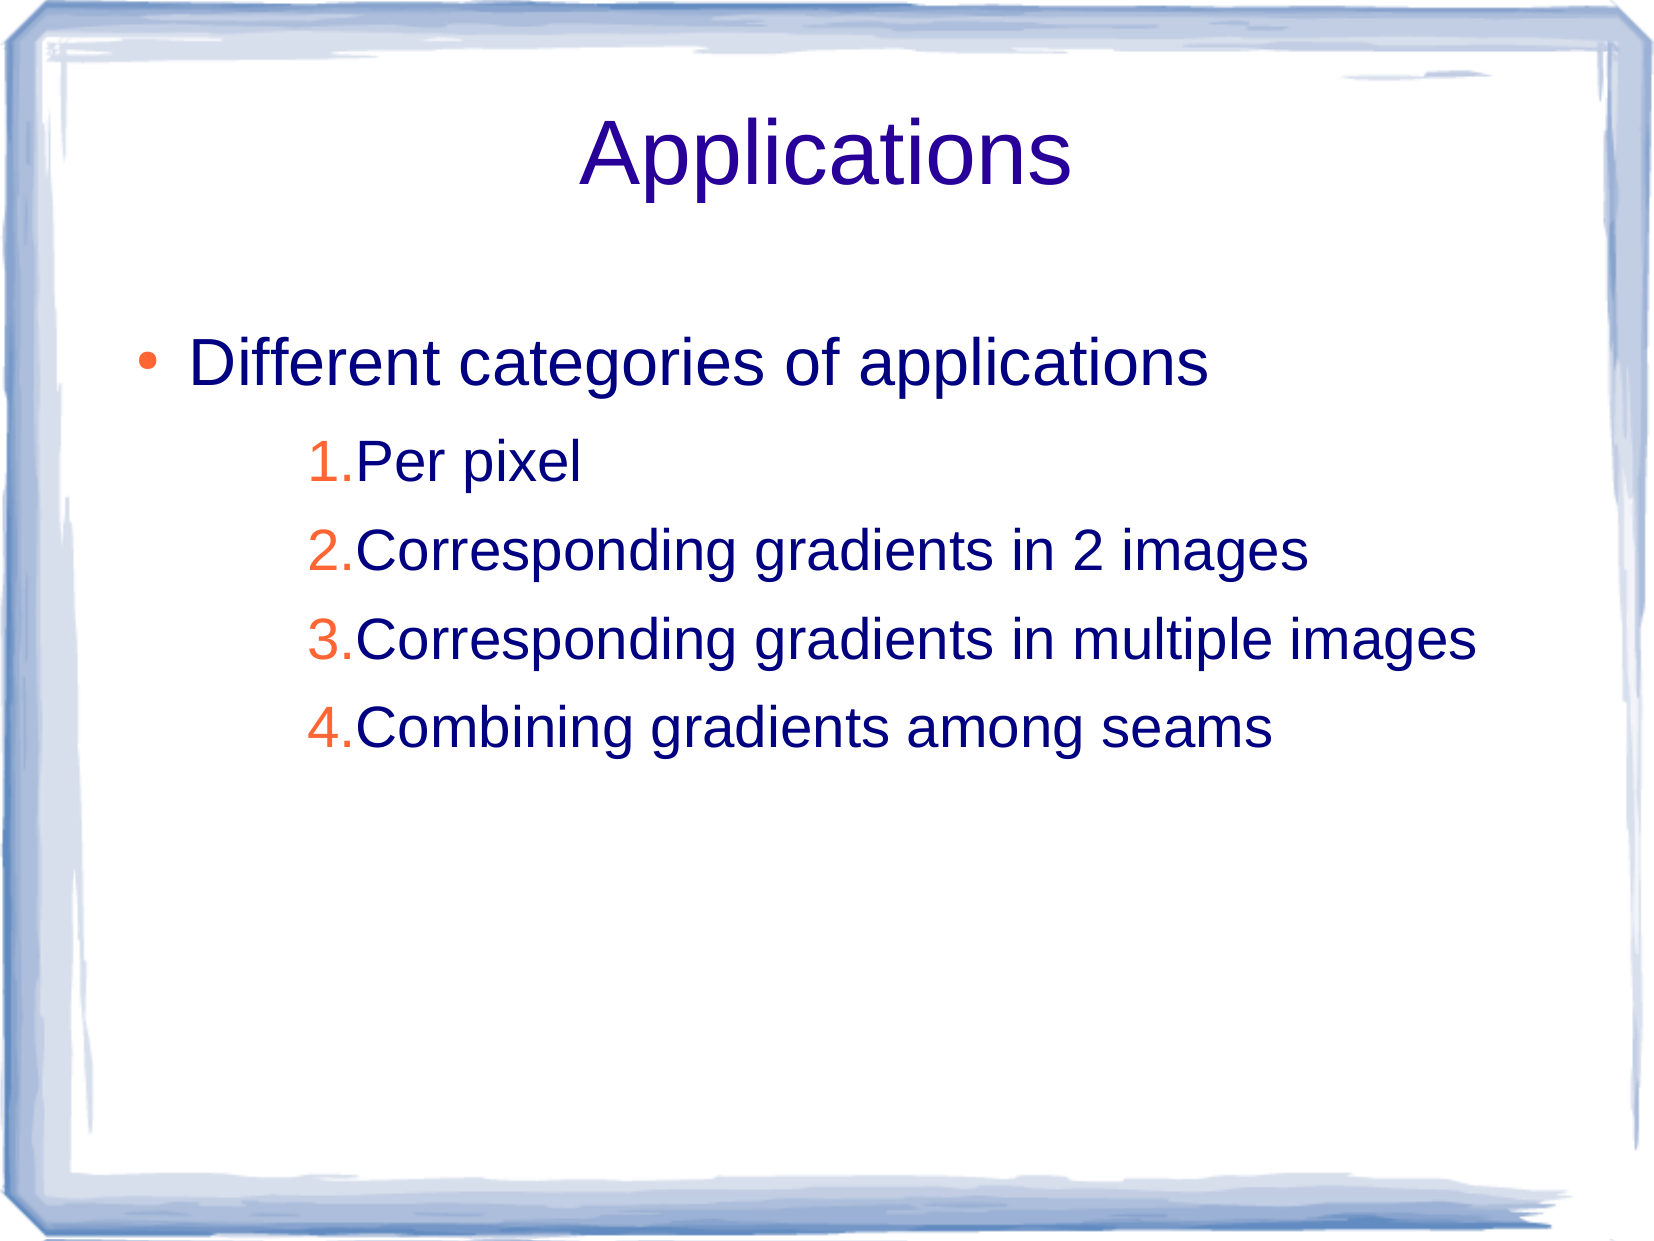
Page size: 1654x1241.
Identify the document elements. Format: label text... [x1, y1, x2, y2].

title Applications [82, 56, 1571, 250]
picture [0, 0, 1654, 1241]
list Different categories of applications Per pixel Corresponding gradients in 2 images Corresponding gradients in multiple images Combining gradients among seams [118, 324, 1571, 1004]
